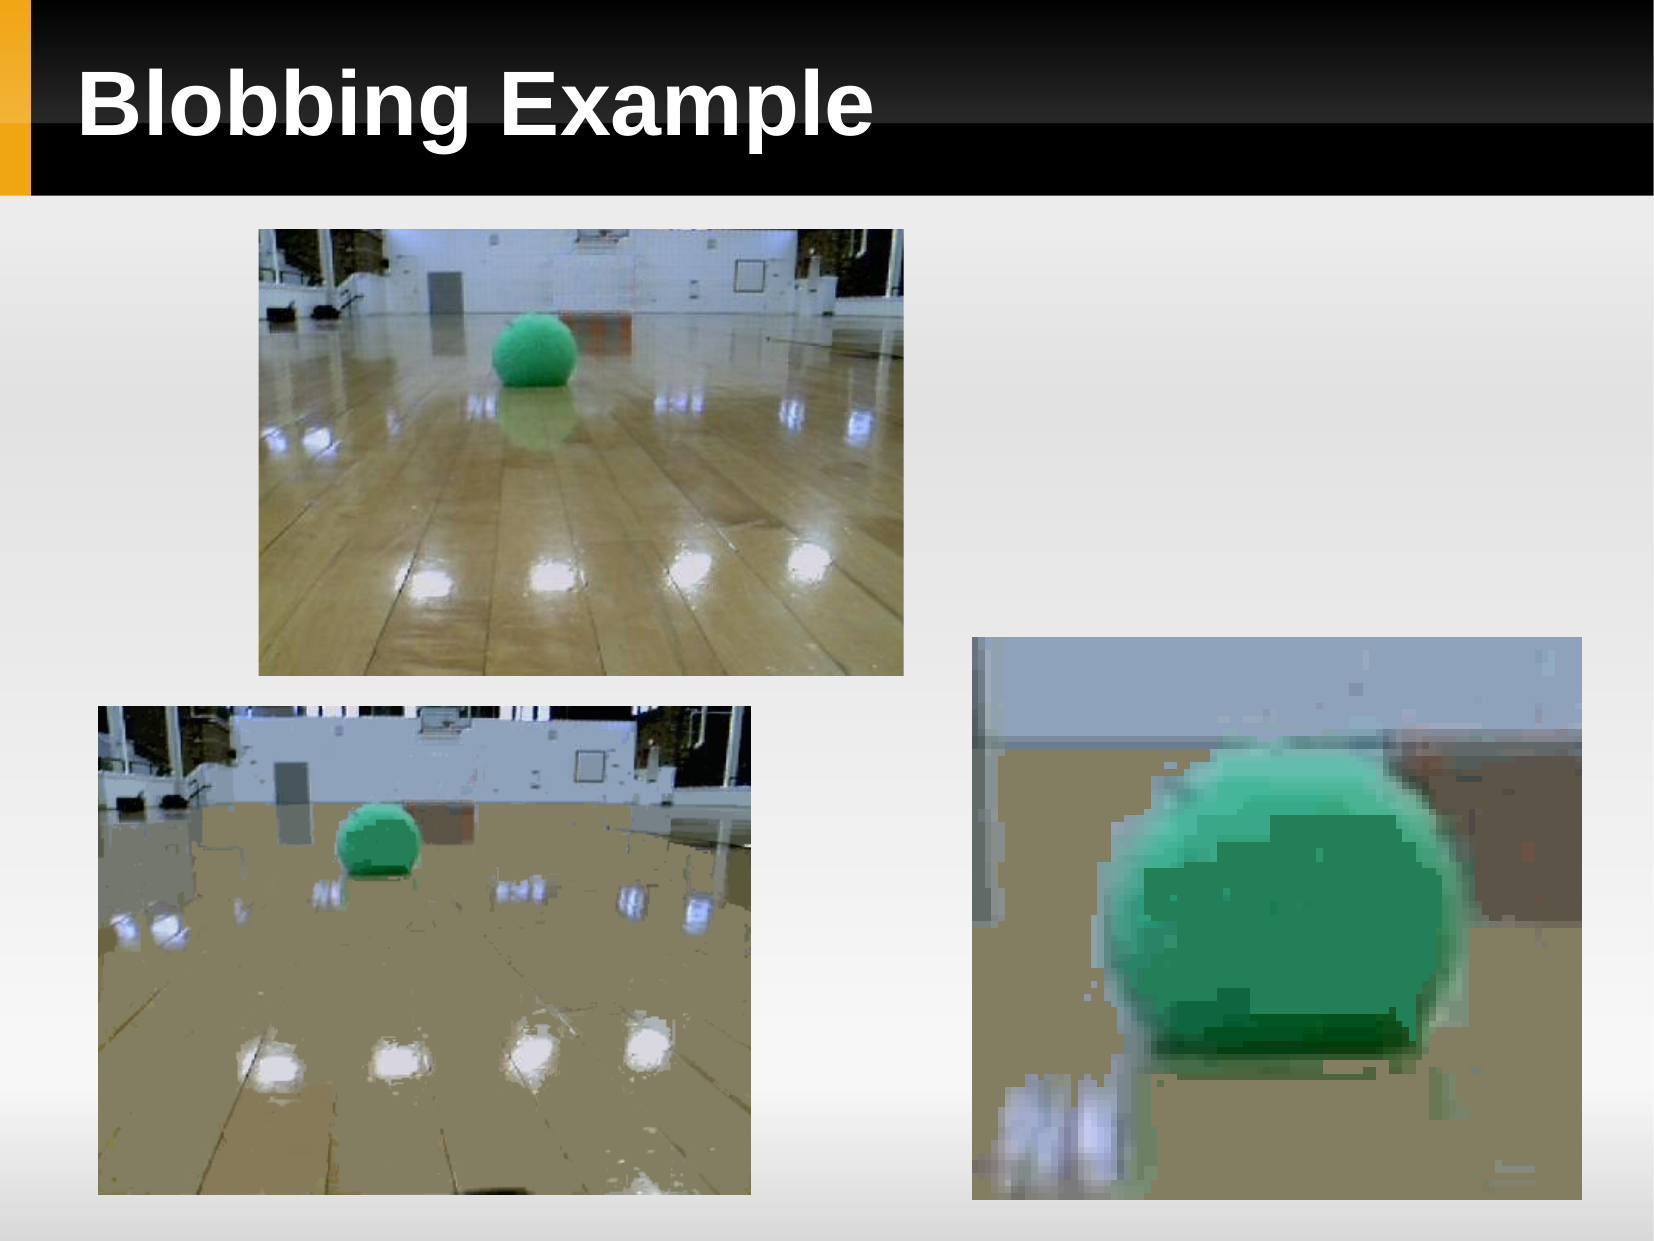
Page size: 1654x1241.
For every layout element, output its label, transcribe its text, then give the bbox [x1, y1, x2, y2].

picture [0, 0, 1654, 1241]
title Blobbing Example [76, 0, 1565, 208]
